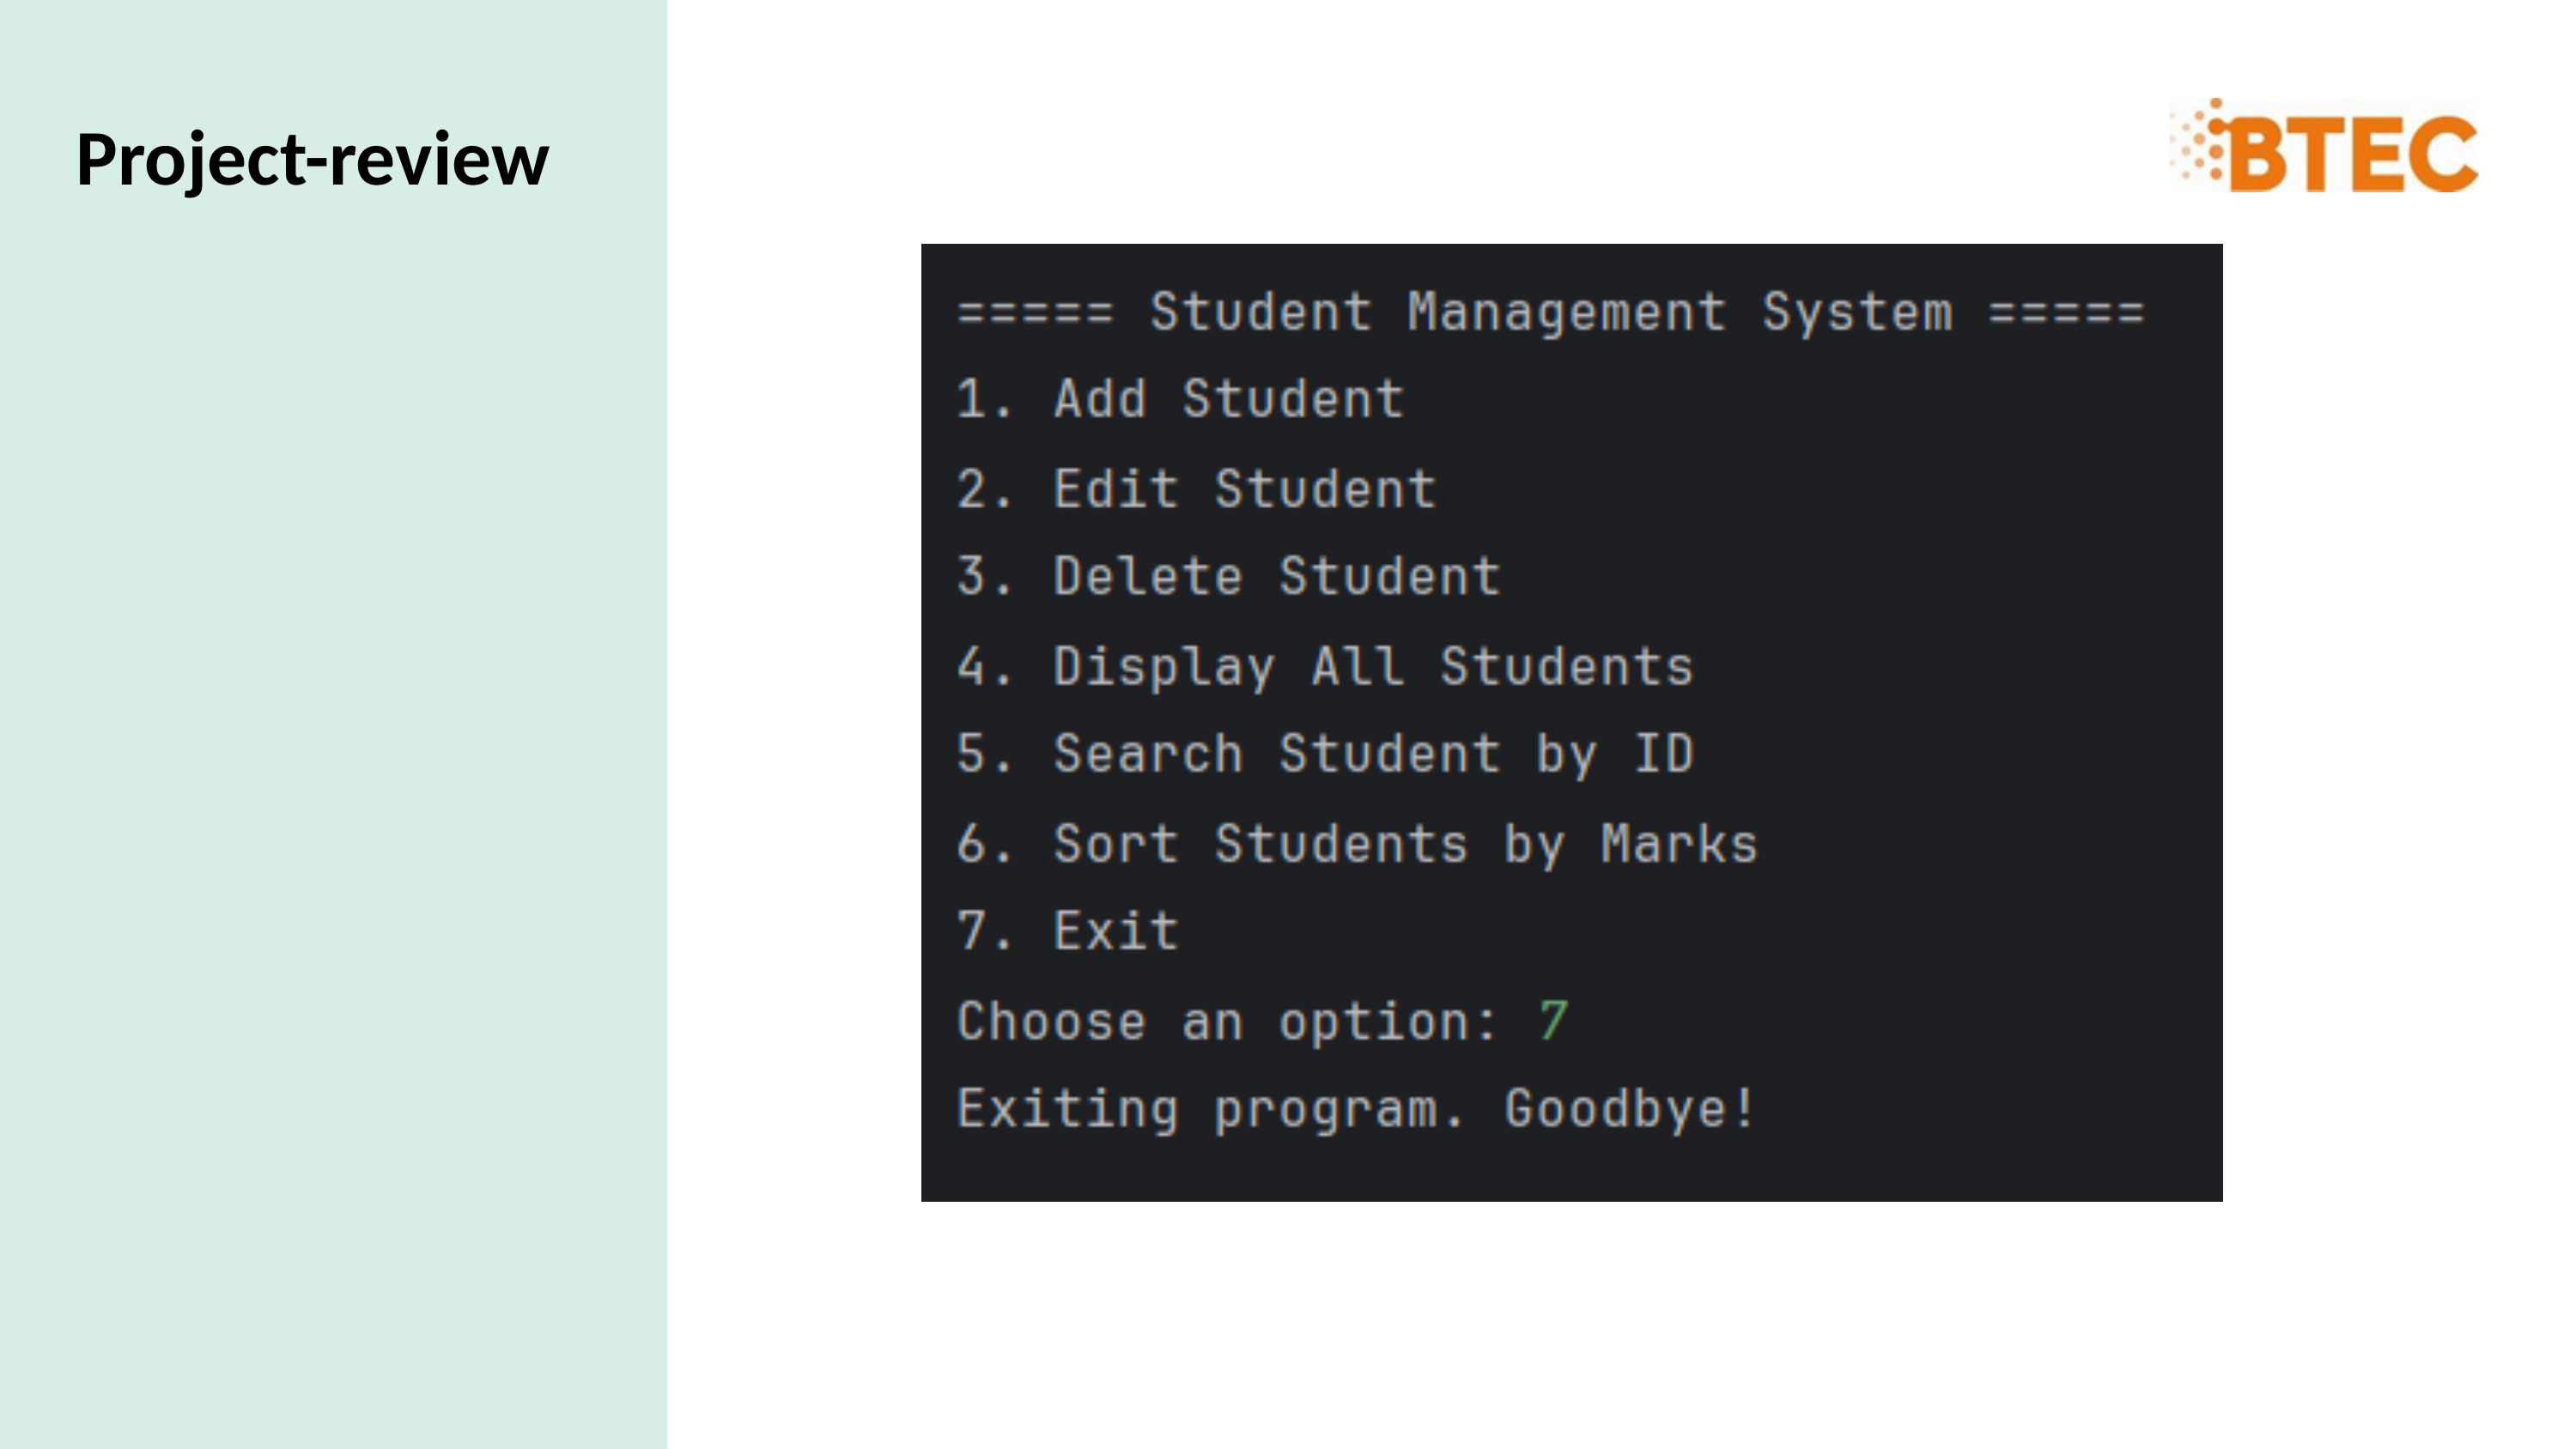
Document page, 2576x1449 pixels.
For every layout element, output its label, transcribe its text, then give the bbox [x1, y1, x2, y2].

text_box Project-review [76, 69, 922, 190]
picture [921, 245, 2223, 1202]
text_box [2169, 98, 2479, 192]
text_box [0, 0, 667, 1449]
